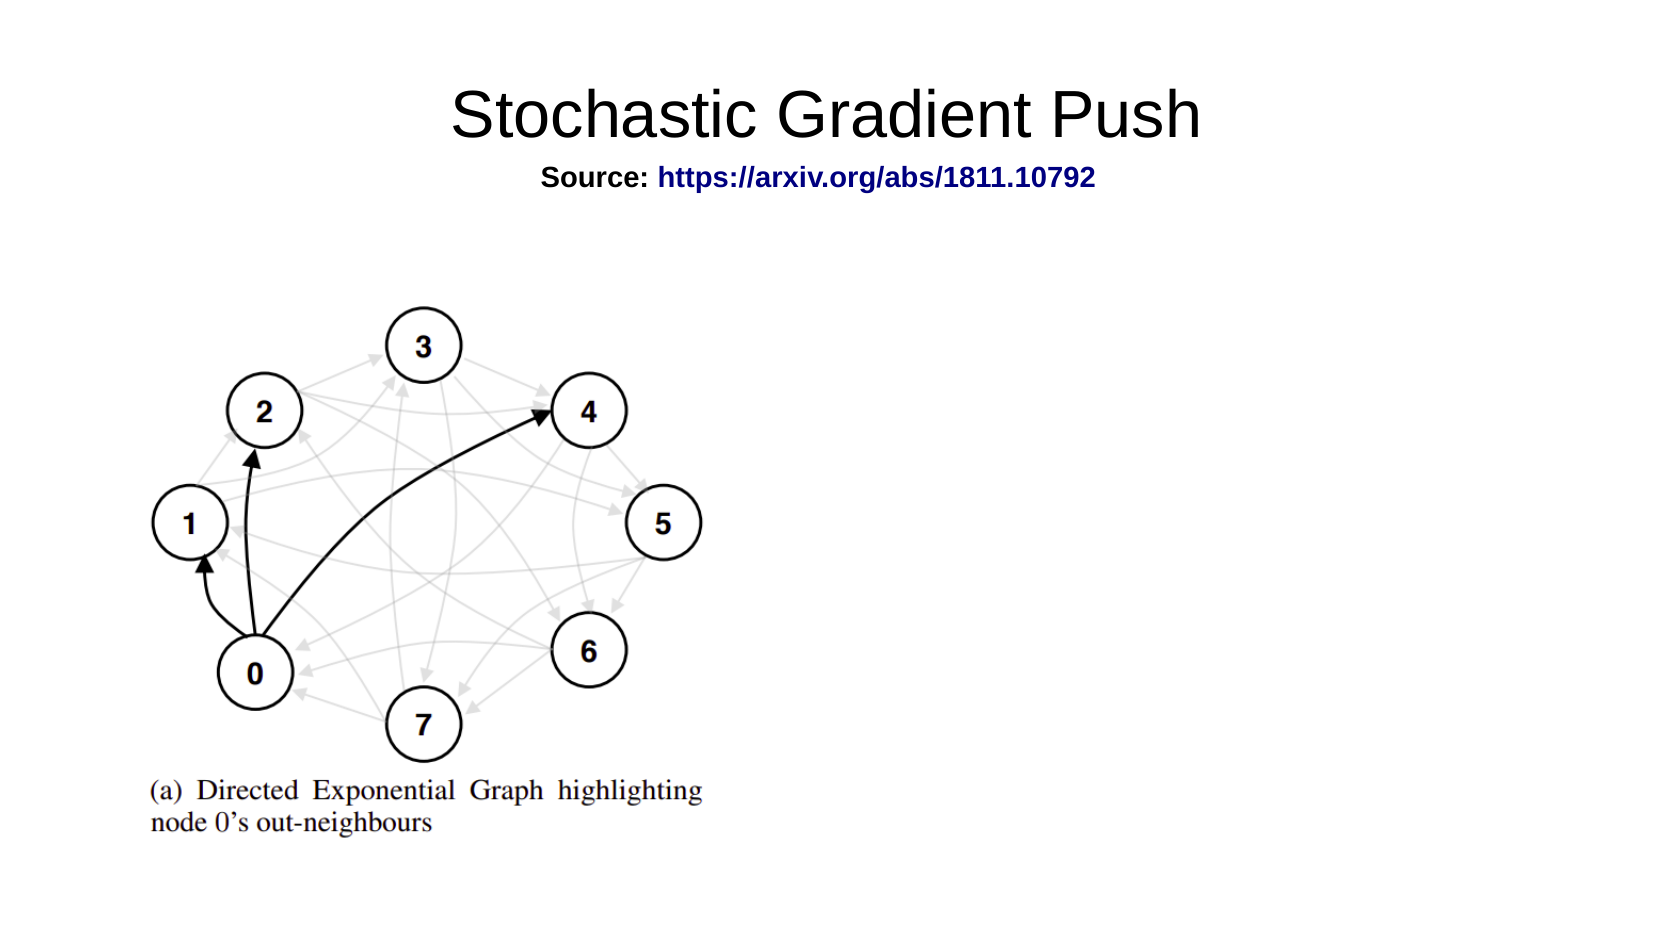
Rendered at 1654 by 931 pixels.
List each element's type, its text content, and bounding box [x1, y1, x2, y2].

text_box Source: https://arxiv.org/abs/1811.10792 [296, 153, 1342, 201]
title Stochastic Gradient Push [82, 37, 1571, 193]
picture [139, 303, 716, 844]
